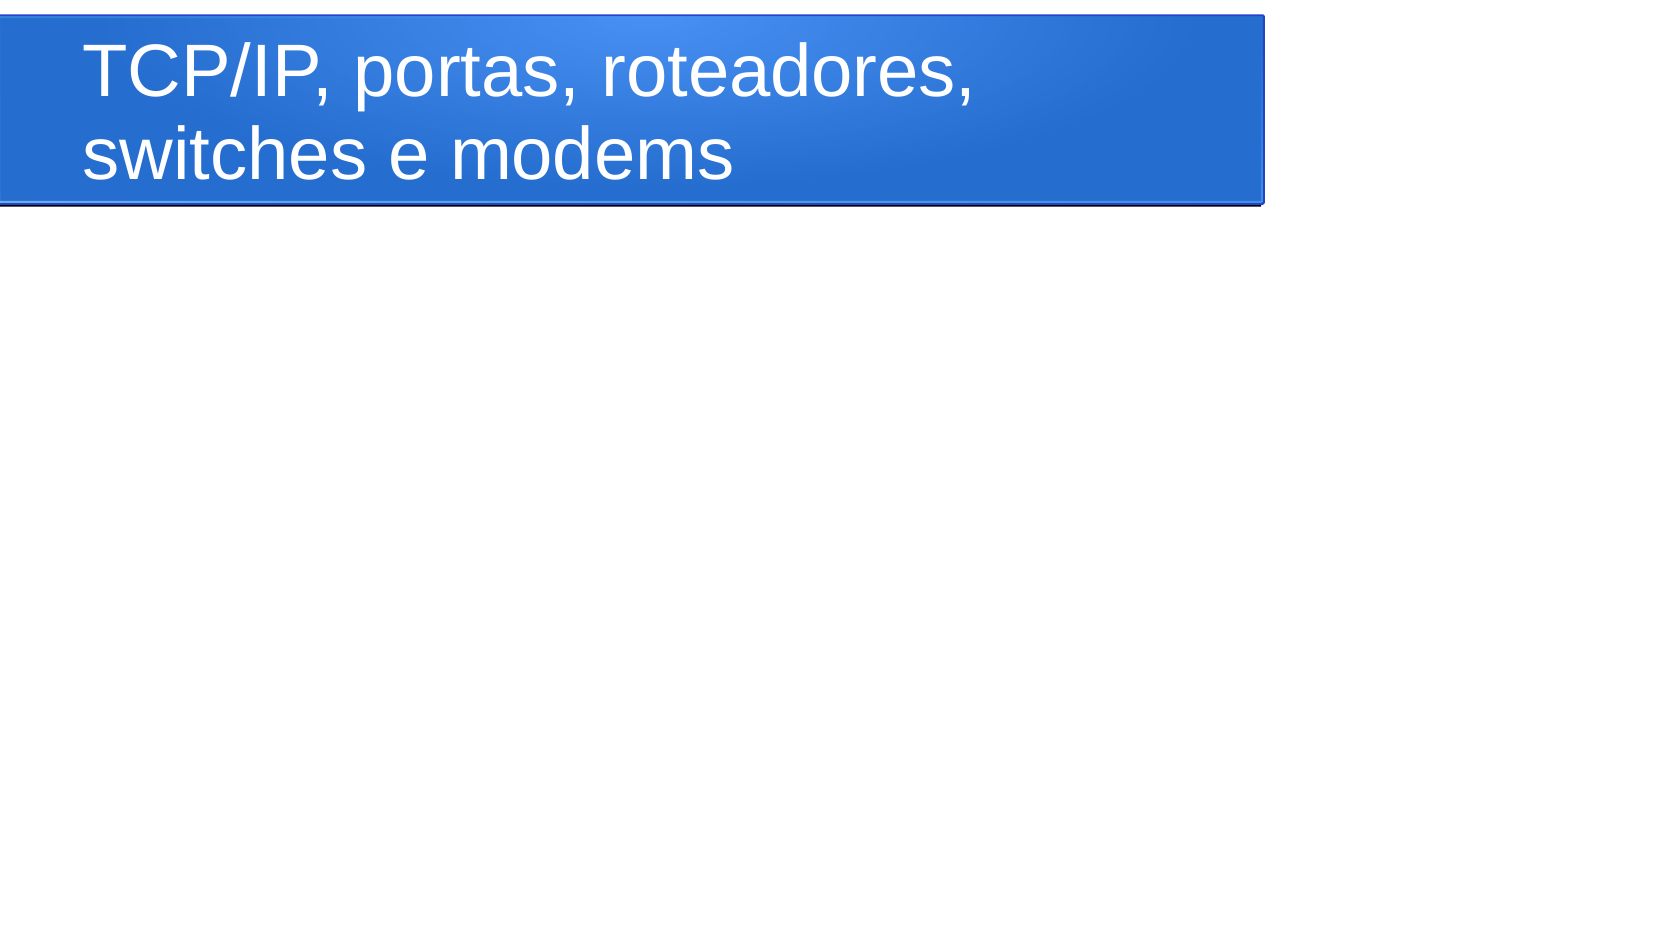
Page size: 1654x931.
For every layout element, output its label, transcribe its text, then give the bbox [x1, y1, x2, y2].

title TCP/IP, portas, roteadores, switches e modems [82, 29, 1235, 196]
